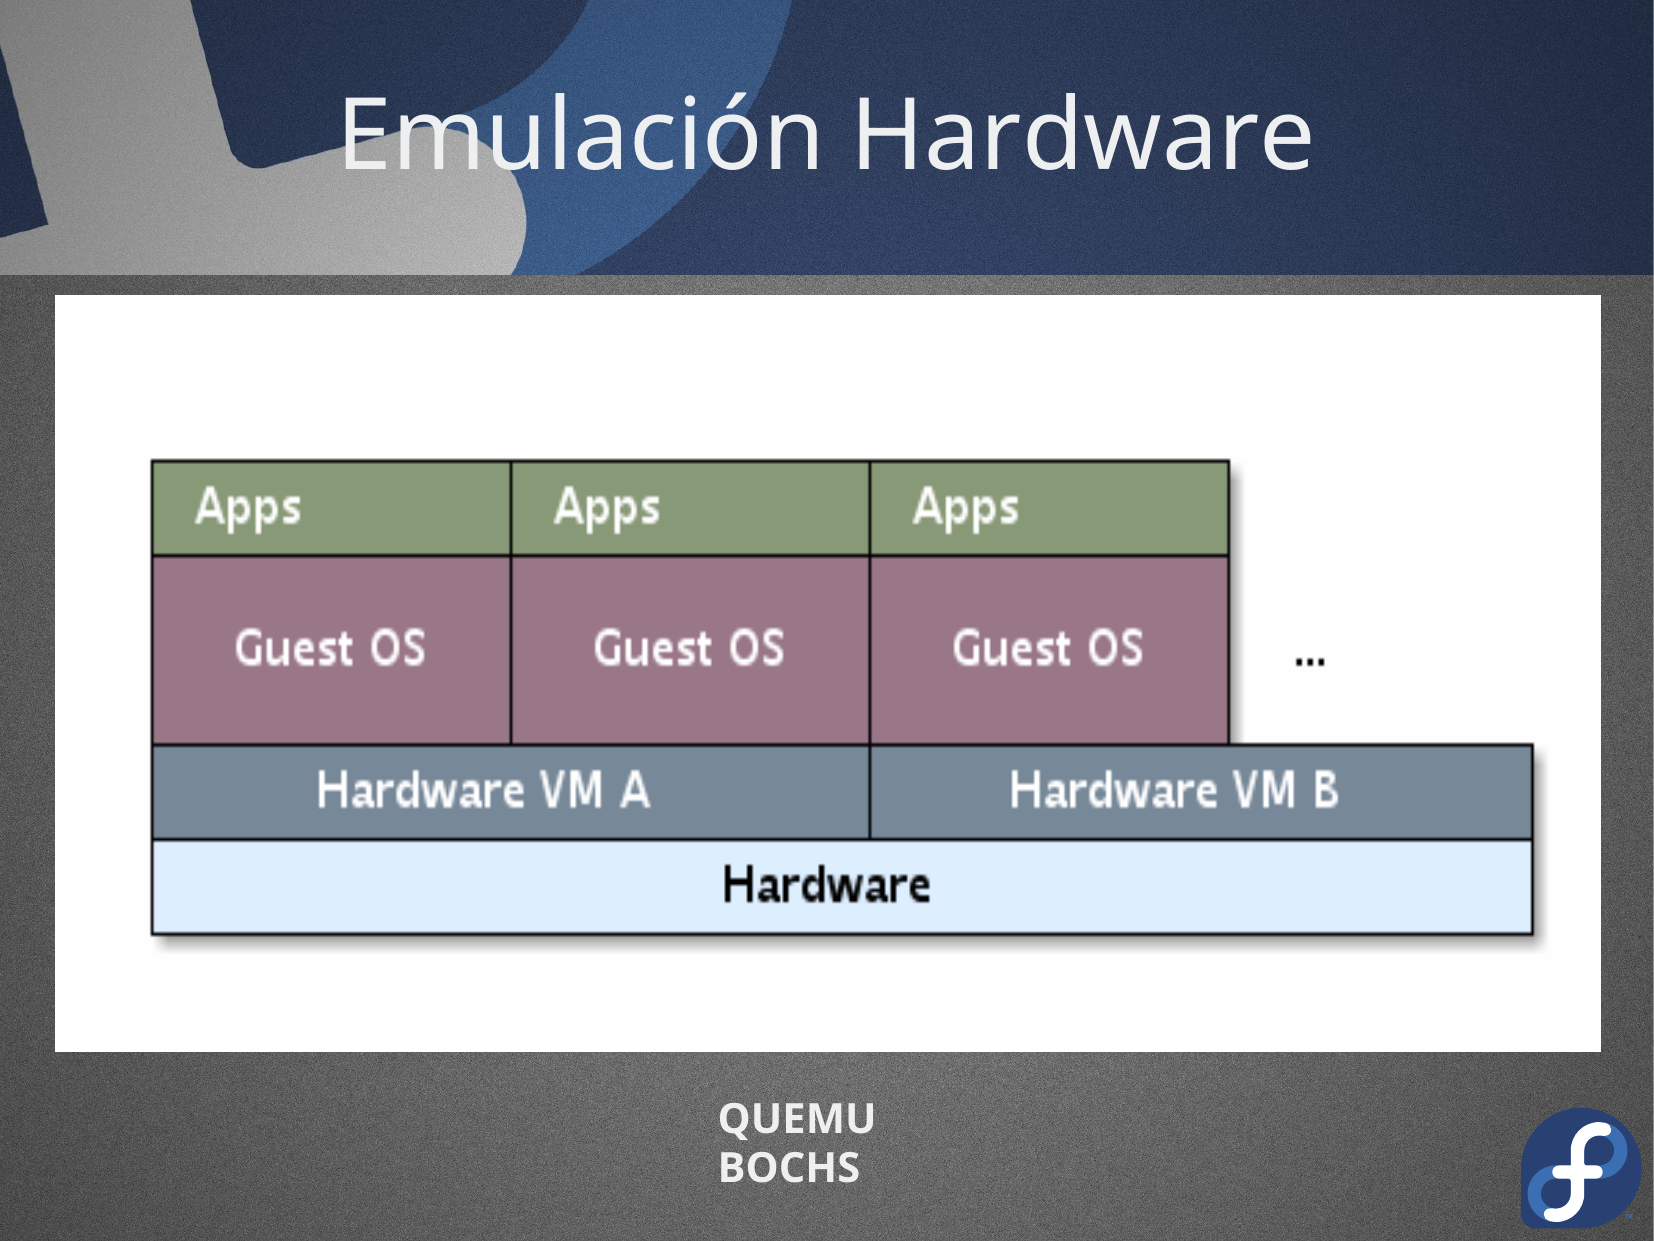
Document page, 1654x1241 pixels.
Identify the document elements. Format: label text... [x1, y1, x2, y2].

text_box QUEMU BOCHS [59, 1039, 1536, 1241]
picture [0, 0, 1654, 1241]
text_box Emulación Hardware [88, 29, 1565, 237]
